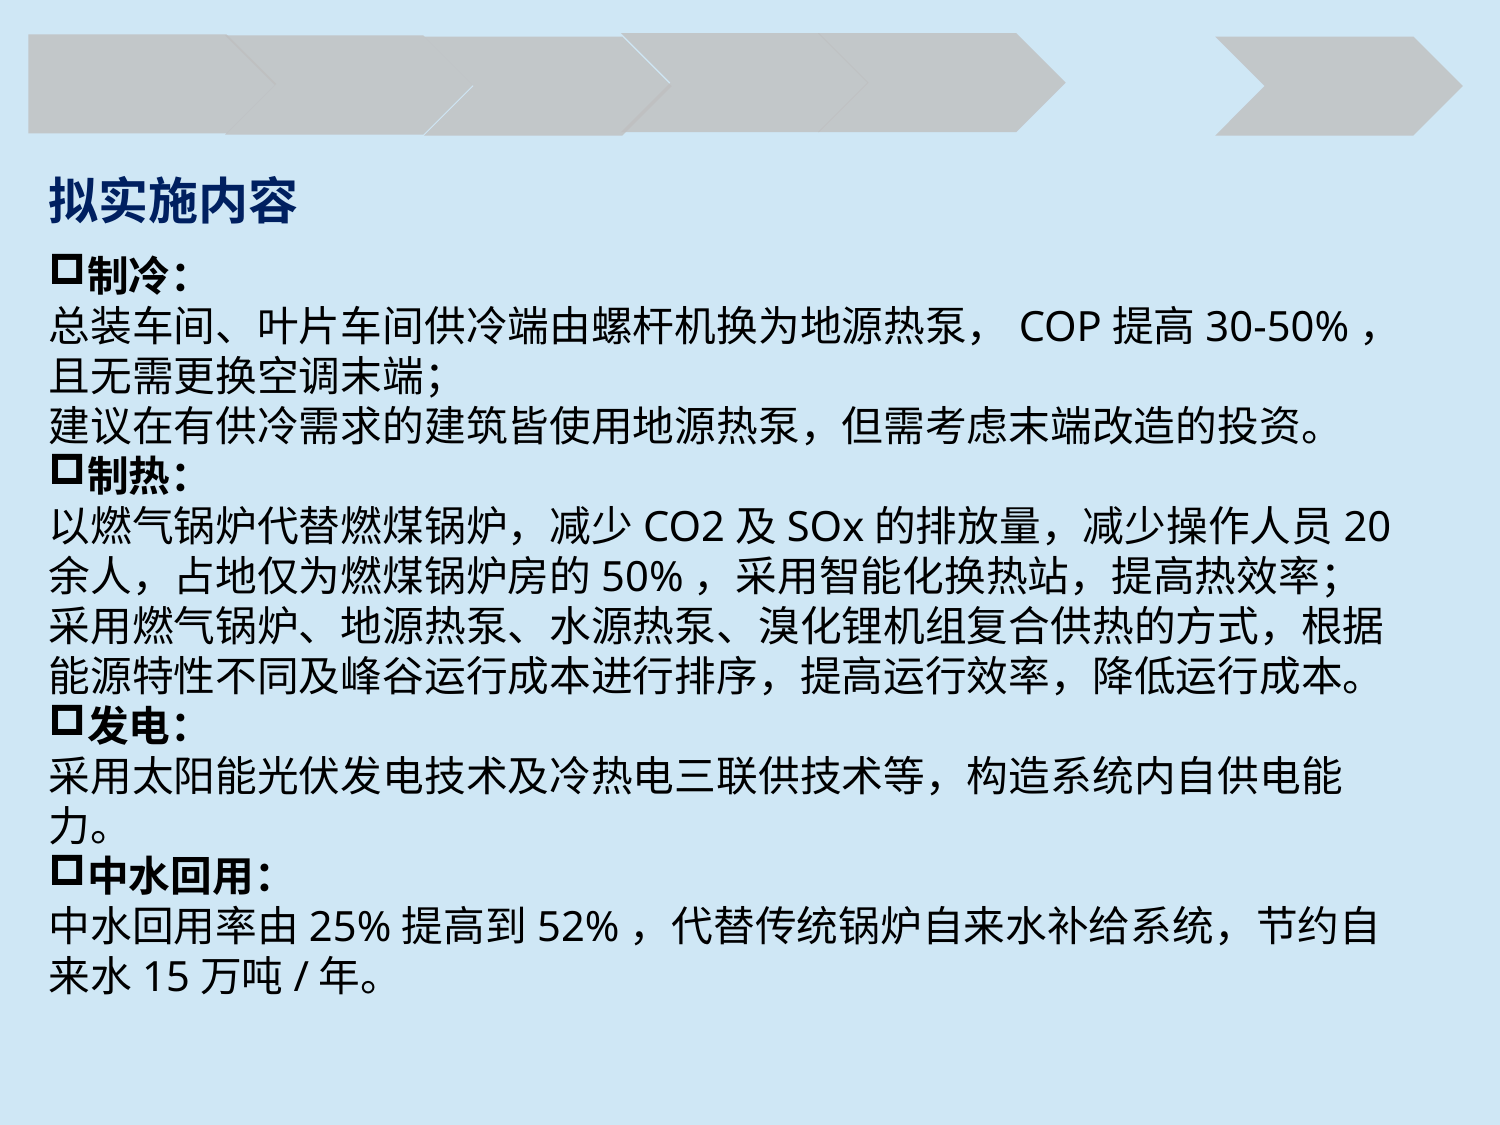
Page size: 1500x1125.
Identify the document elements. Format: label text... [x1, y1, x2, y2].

text_box 拟实施内容 [33, 162, 314, 238]
text_box 制冷： 总装车间、叶片车间供冷端由螺杆机换为地源热泵，COP提高30-50%，且无需更换空调末端； 建议在有供冷需求的建筑皆使用地源热泵，但需考虑末端改造的投资。 制热： 以燃气锅炉代替燃煤锅炉，减少CO2及SOx的排放量，减少操作人员20余人，占地仅为燃煤锅炉房的50%，采用智能化换热站，提高热效率； 采用燃气锅炉、地源热泵、水源热泵、溴化锂机组复合供热的方式，根据能源特性不同及峰谷运行成本进行排序，提高运行效率，降低运行成本。 发电： 采用太阳能光伏发电技术及冷热电三联供技术等，构造系统内自供电能力。 中水回用： 中水回用率由25%提高到52%，代替传统锅炉自来水补给系统，节约自来水15万吨/年。 [33, 242, 1430, 1008]
text_box [28, 33, 1066, 136]
text_box [1215, 36, 1463, 136]
